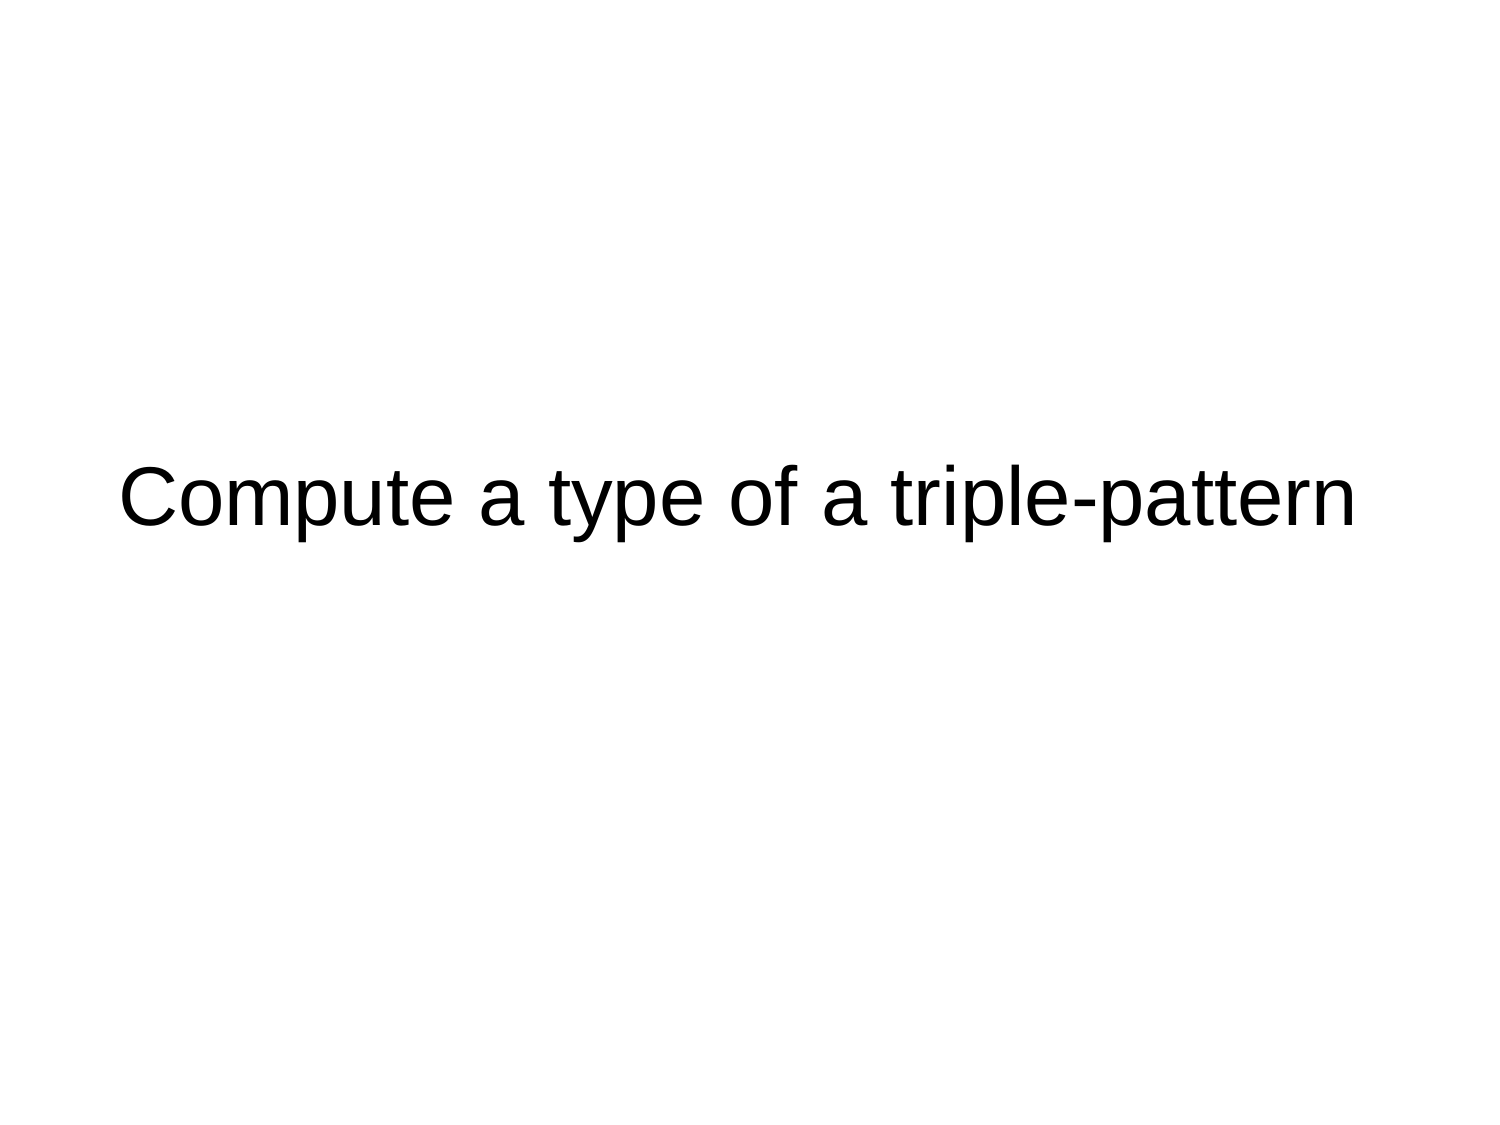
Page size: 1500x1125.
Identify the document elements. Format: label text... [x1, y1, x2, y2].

title Compute a type of a triple-pattern [118, 402, 1469, 591]
